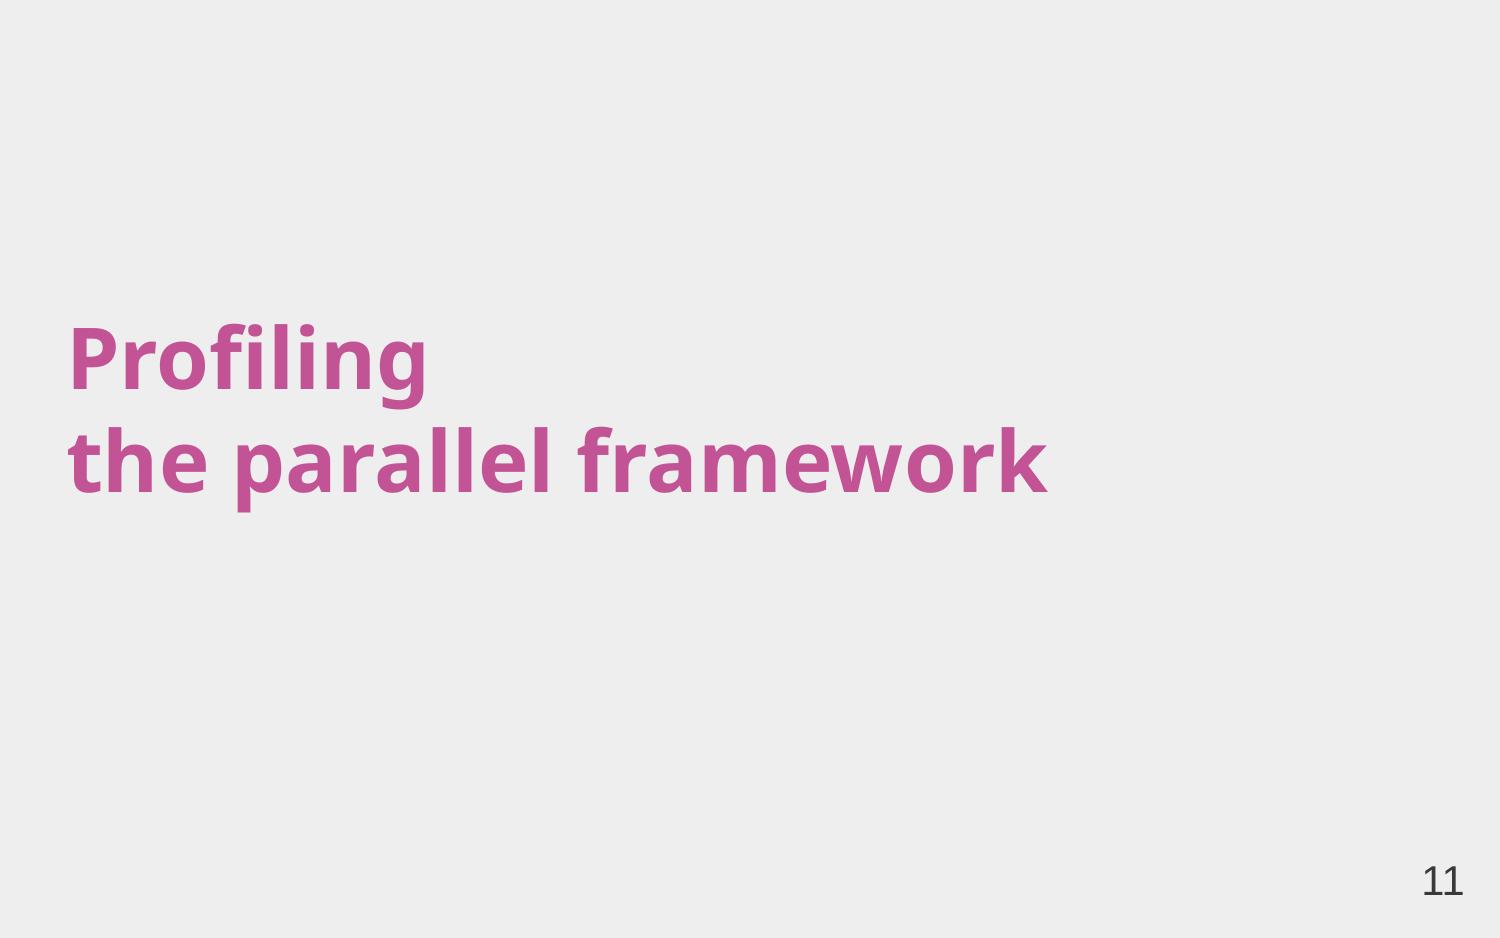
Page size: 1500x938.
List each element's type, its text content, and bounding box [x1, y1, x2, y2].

slide_number <number> [1400, 836, 1480, 922]
title Profiling the parallel framework [51, 268, 1449, 546]
